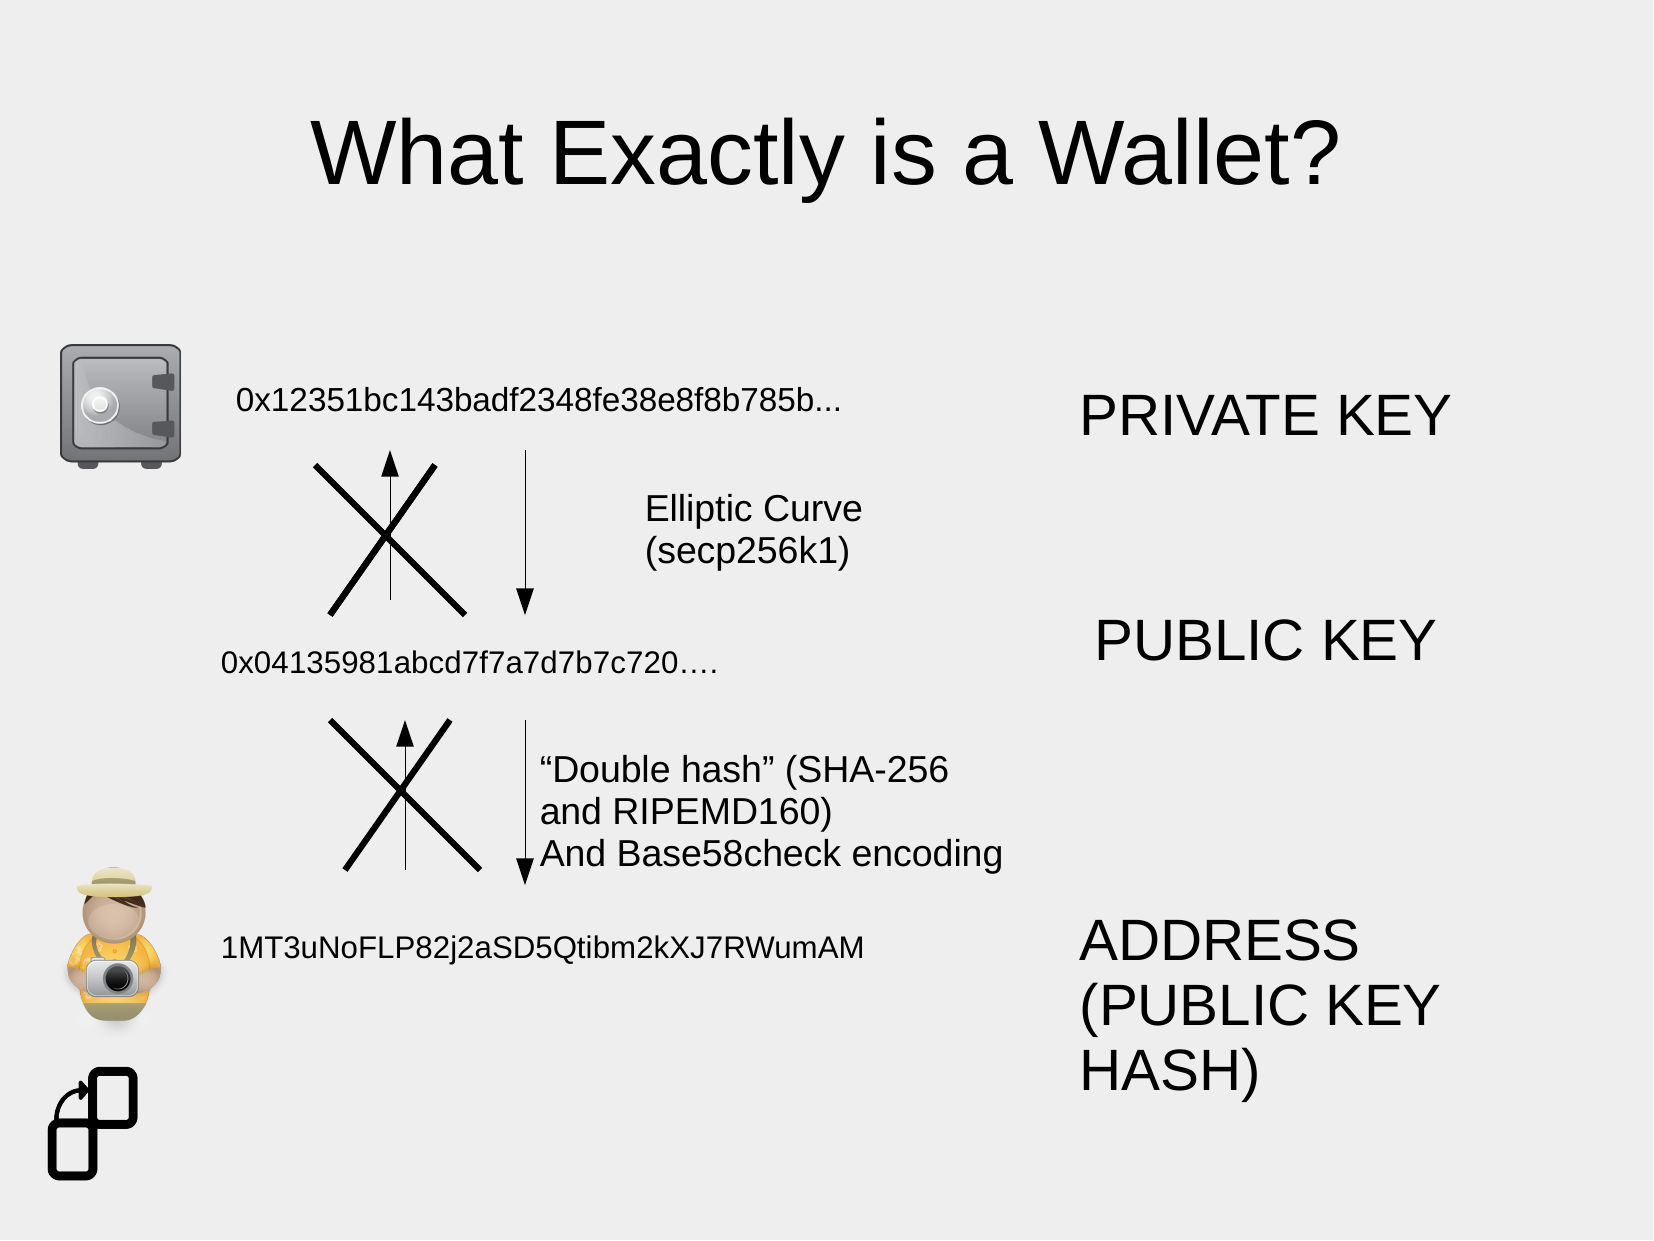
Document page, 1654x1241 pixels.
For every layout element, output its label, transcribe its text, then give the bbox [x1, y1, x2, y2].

title What Exactly is a Wallet? [82, 49, 1571, 257]
text_box ADDRESS (PUBLIC KEY HASH) [1065, 900, 1516, 1110]
list 0x04135981abcd7f7a7d7b7c720…. [150, 645, 931, 735]
text_box “Double hash” (SHA-256 and RIPEMD160) And Base58check encoding [525, 741, 1021, 901]
text_box Elliptic Curve (secp256k1) [630, 480, 1081, 579]
picture [49, 854, 181, 1037]
text_box PUBLIC KEY [1080, 600, 1531, 680]
picture [30, 1062, 153, 1186]
text_box PRIVATE KEY [1065, 375, 1516, 455]
list 0x12351bc143badf2348fe38e8f8b785b... [165, 315, 901, 481]
list 1MT3uNoFLP82j2aSD5Qtibm2kXJ7RWumAM [181, 930, 931, 1021]
picture [60, 344, 181, 469]
